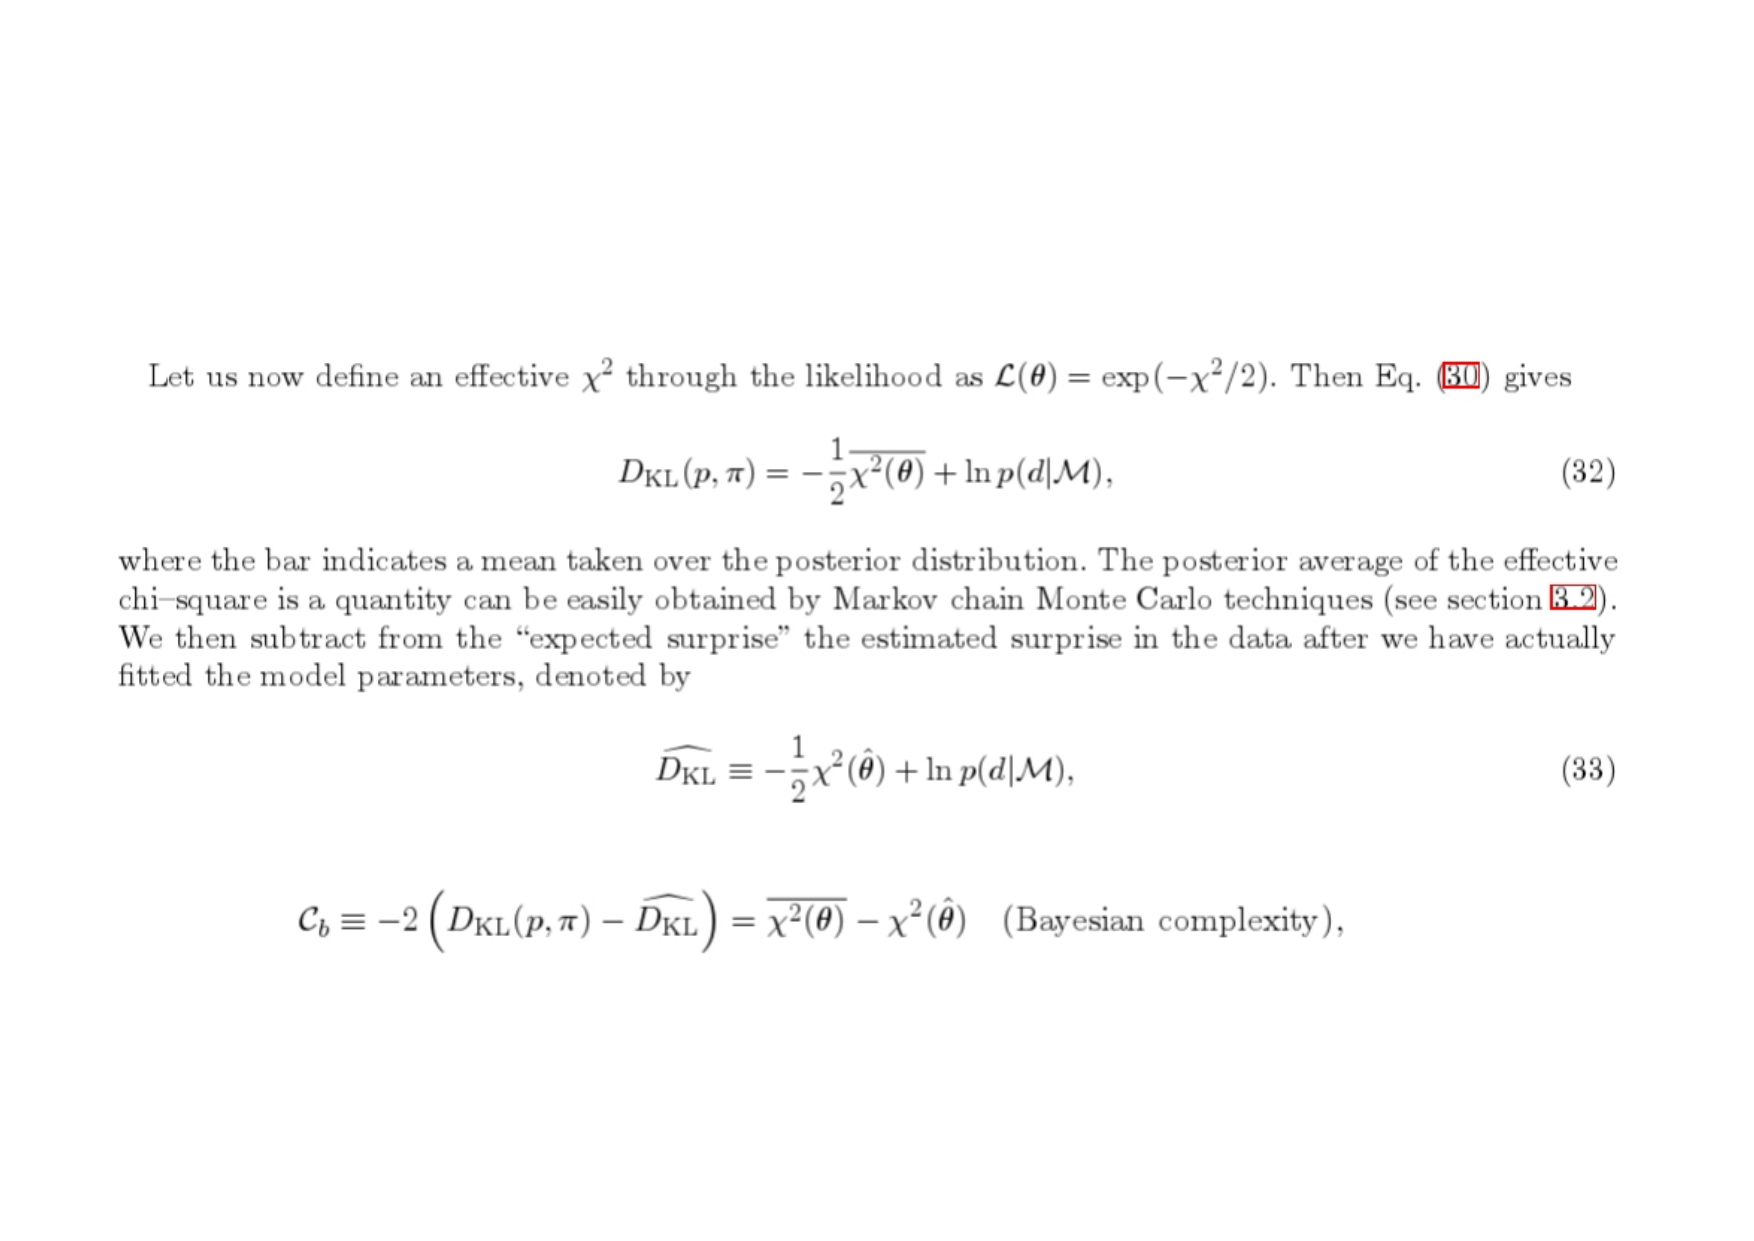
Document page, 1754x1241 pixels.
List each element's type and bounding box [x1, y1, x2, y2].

picture [59, 356, 1695, 815]
picture [171, 868, 1503, 966]
